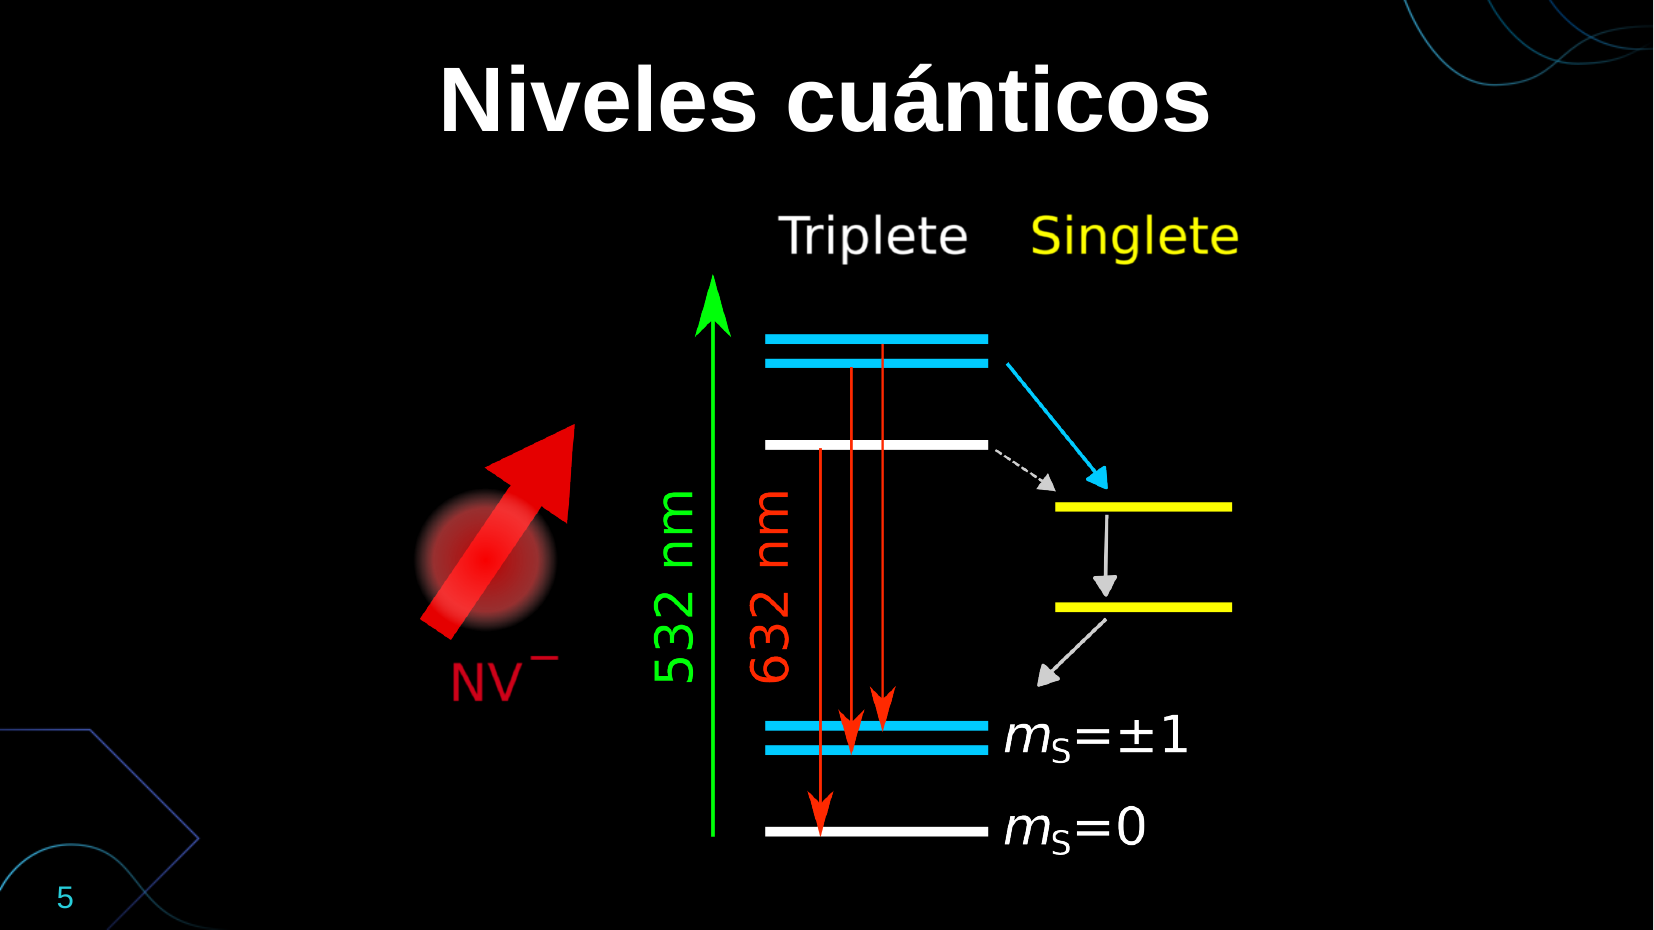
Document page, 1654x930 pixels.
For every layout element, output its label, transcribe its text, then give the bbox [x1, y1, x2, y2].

text_box <number> [42, 873, 215, 930]
picture [0, 0, 1654, 930]
text_box Niveles cuánticos [424, 40, 1229, 159]
